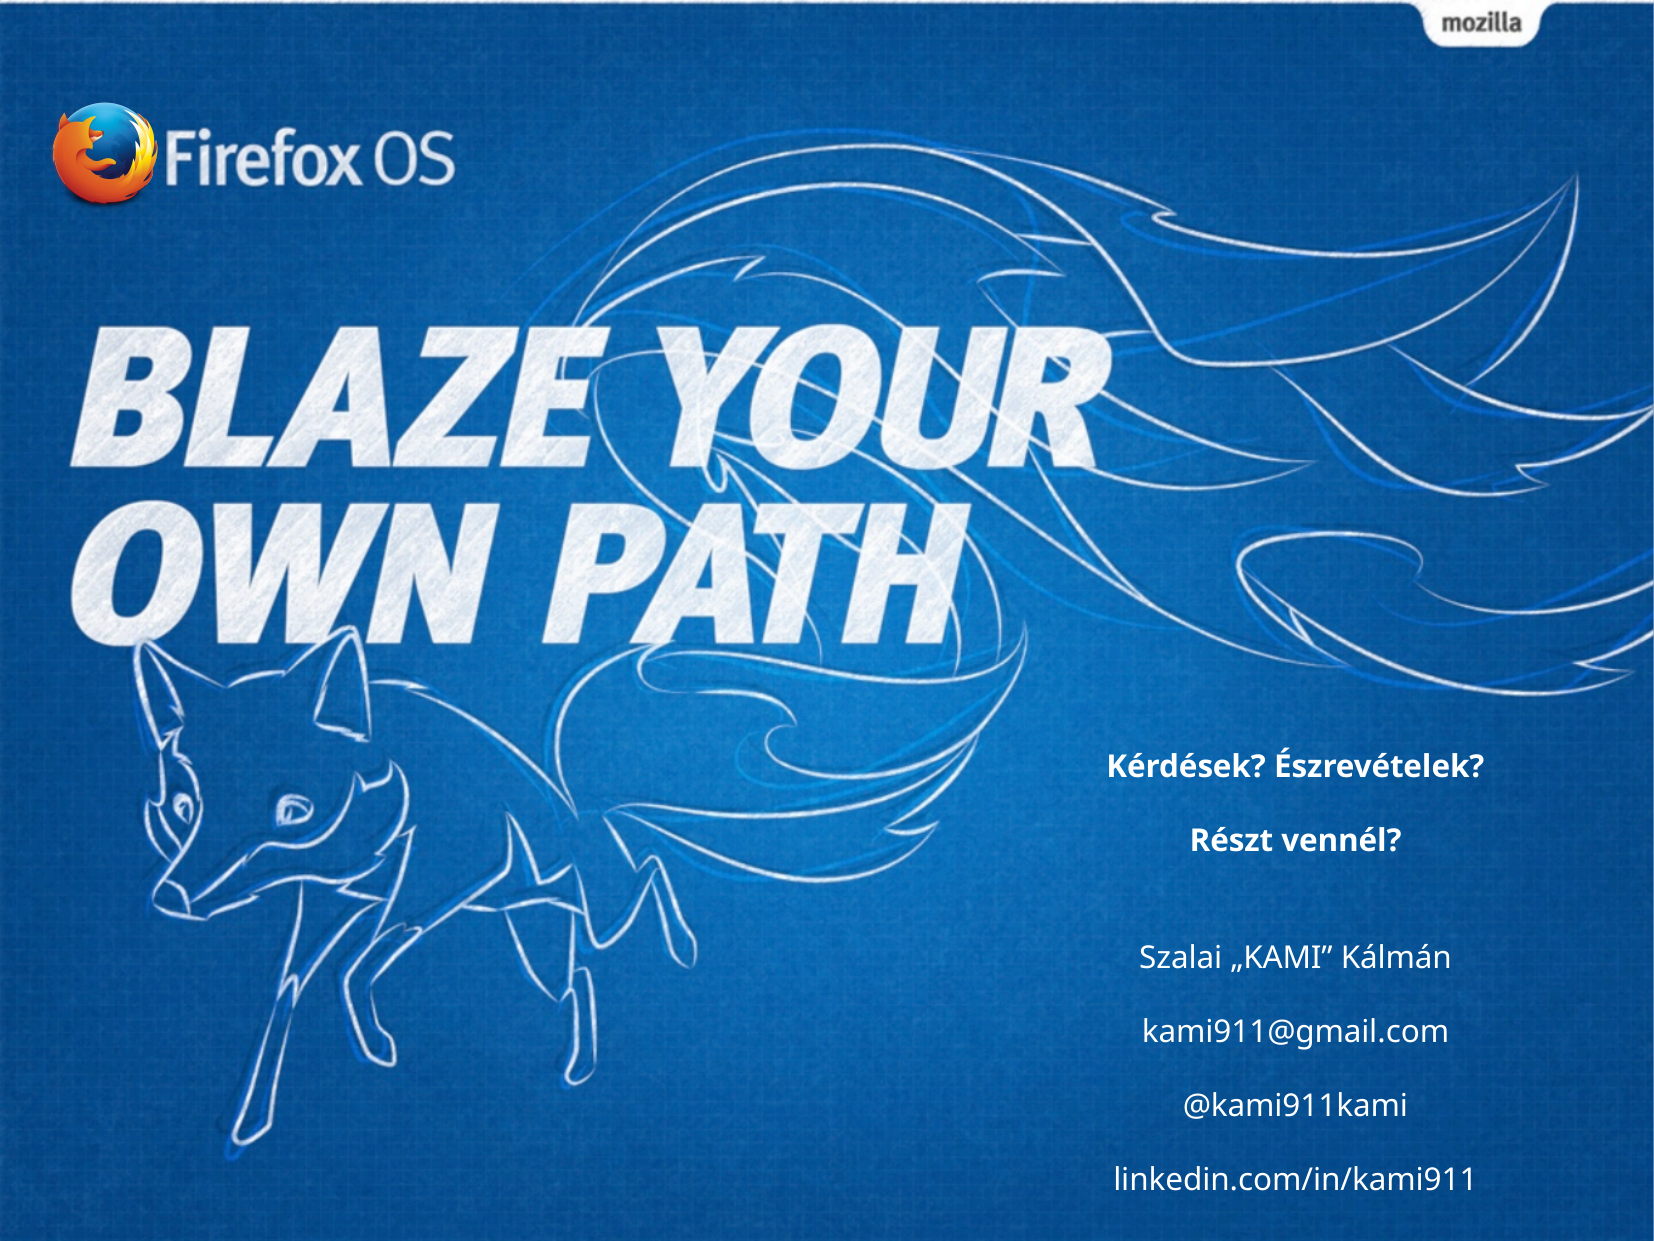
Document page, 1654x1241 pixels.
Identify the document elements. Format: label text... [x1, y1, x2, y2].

title Kérdések? Észrevételek? Részt vennél? Szalai „KAMI” Kálmán kami911@gmail.com @kami911kami linkedin.com/in/kami911 [950, 727, 1641, 1198]
picture [50, 100, 160, 209]
